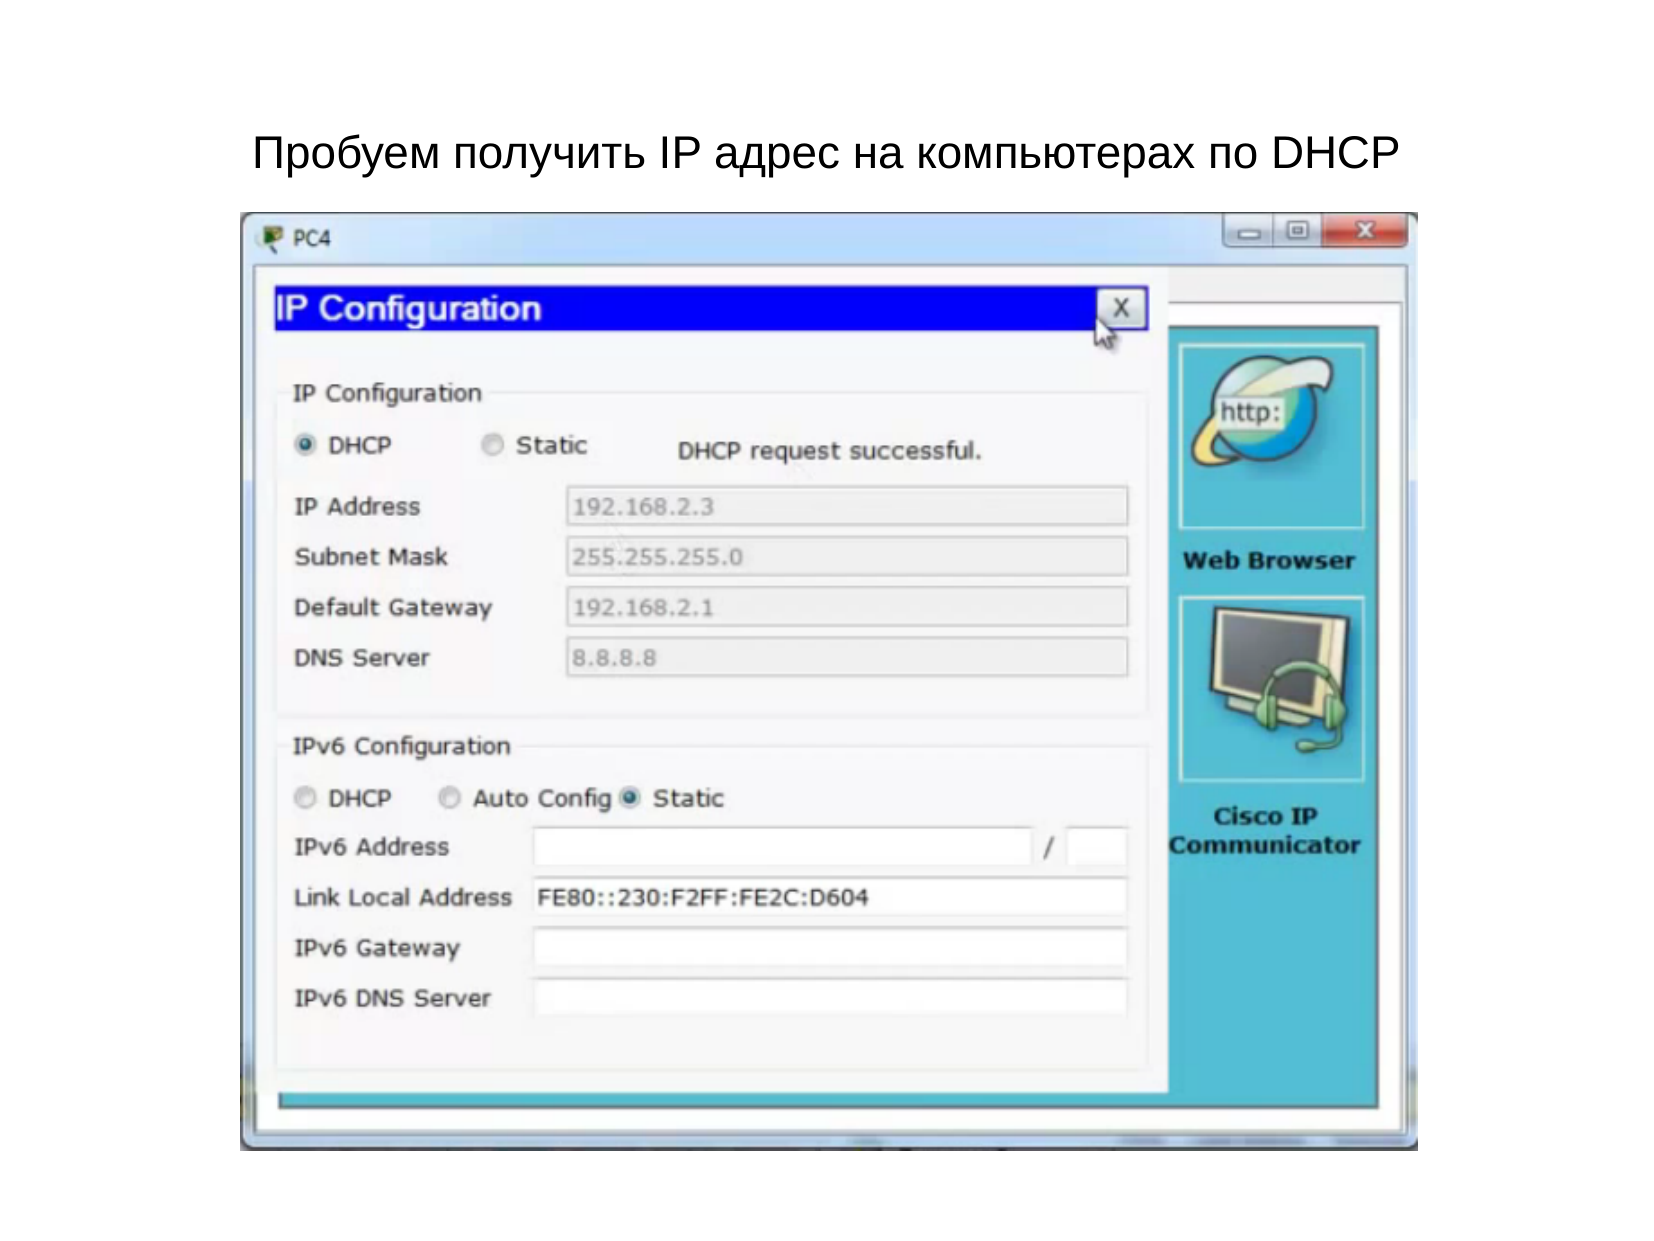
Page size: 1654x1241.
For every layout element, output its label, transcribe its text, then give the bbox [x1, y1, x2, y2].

title Пробуем получить IP адрес на компьютерах по DHCP [82, 49, 1571, 257]
picture [240, 212, 1418, 1151]
